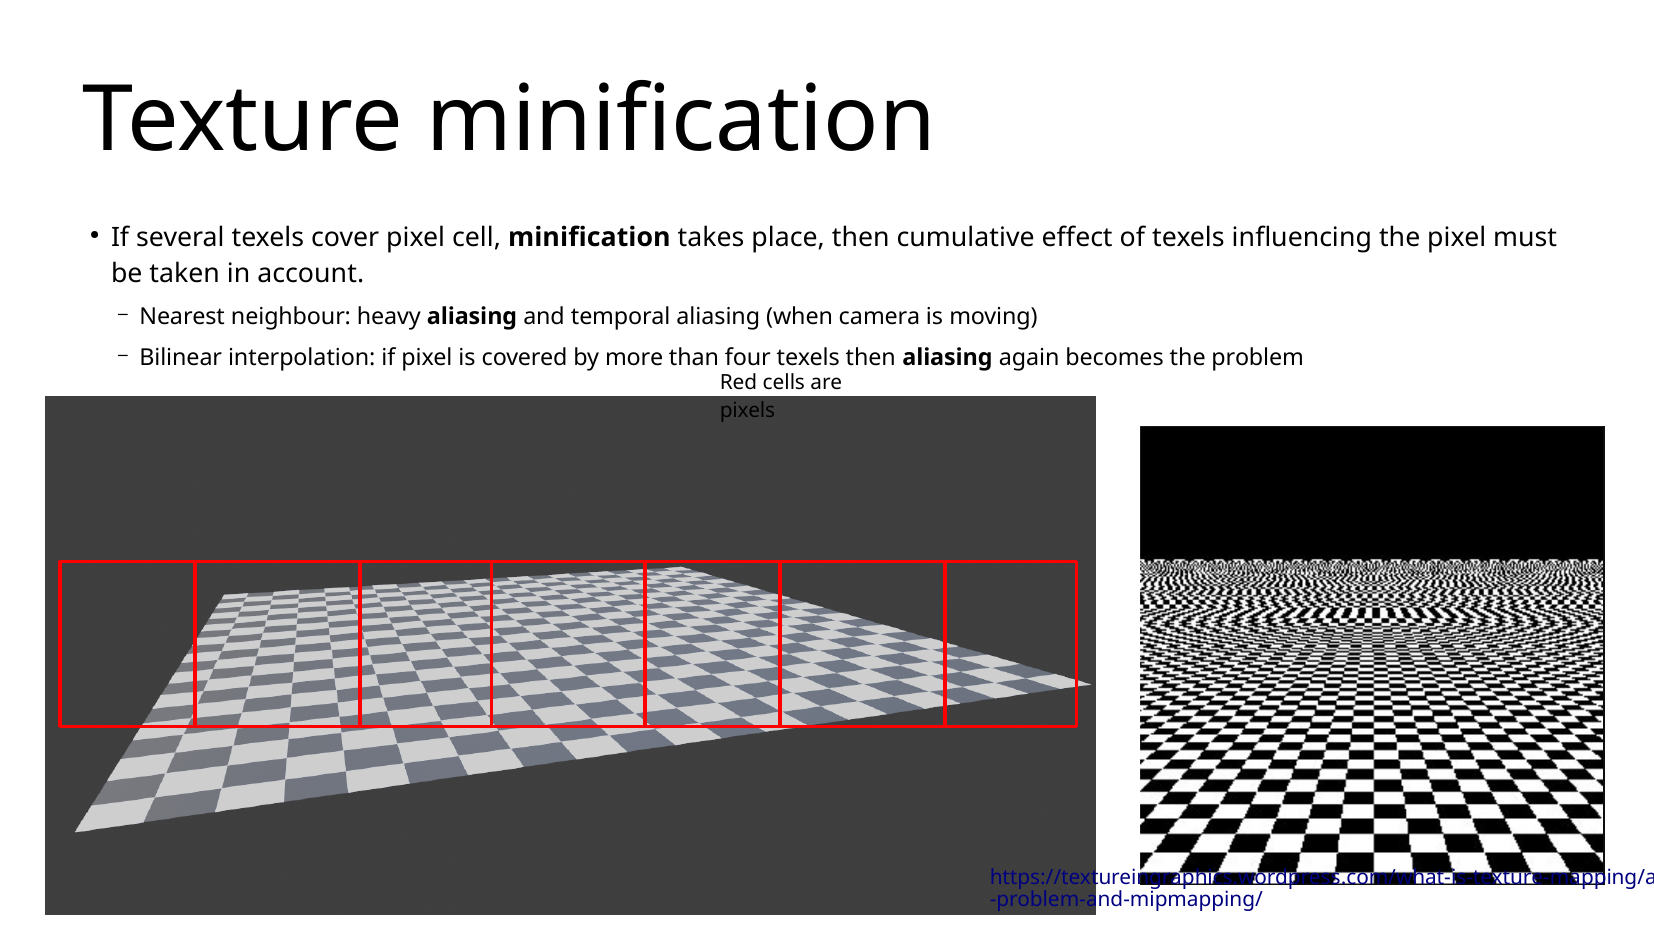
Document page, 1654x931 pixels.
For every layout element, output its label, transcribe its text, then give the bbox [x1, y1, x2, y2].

text_box [60, 561, 1077, 727]
list If several texels cover pixel cell, minification takes place, then cumulative effect of texels influencing the pixel must be taken in account. Nearest neighbour: heavy aliasing and temporal aliasing (when camera is moving) Bilinear interpolation: if pixel is covered by more than four texels then aliasing again becomes the problem [82, 217, 1571, 376]
text_box Red cells are pixels [705, 360, 901, 427]
picture [45, 396, 1096, 916]
title Texture minification [82, 37, 1571, 193]
text_box https://textureingraphics.wordpress.com/what-is-texture-mapping/anti-aliasing-problem-and-mipmapping/ [975, 855, 1654, 896]
picture [1020, 896, 1027, 905]
picture [1140, 426, 1605, 855]
